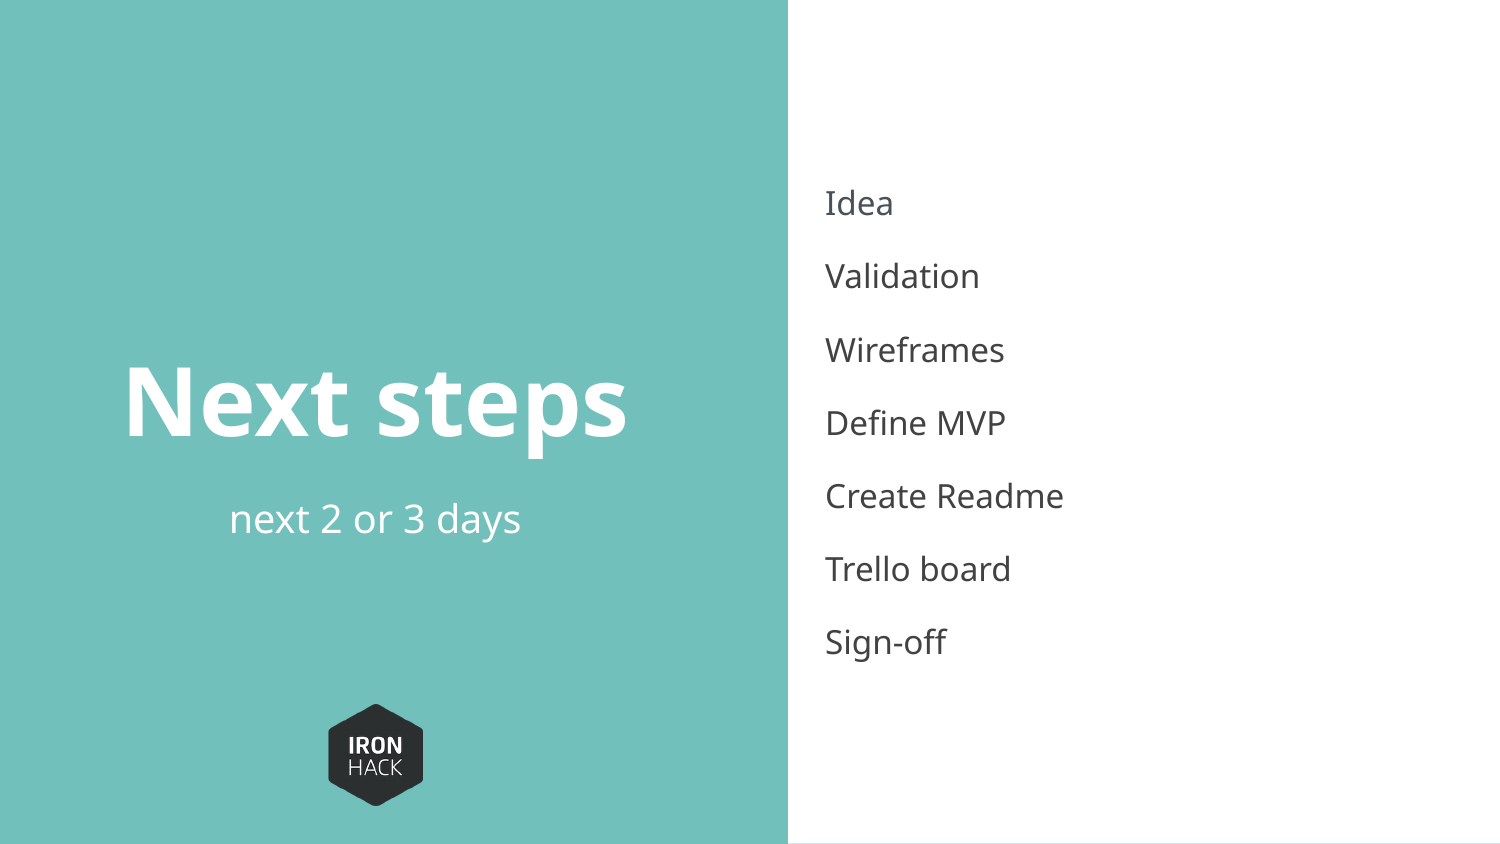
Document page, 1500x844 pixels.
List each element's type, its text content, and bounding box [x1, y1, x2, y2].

picture [328, 704, 423, 806]
title Next steps [43, 176, 708, 471]
list Idea Validation Wireframes Define MVP Create Readme Trello board Sign-off [810, 118, 1440, 725]
subtitle next 2 or 3 days [43, 479, 708, 700]
